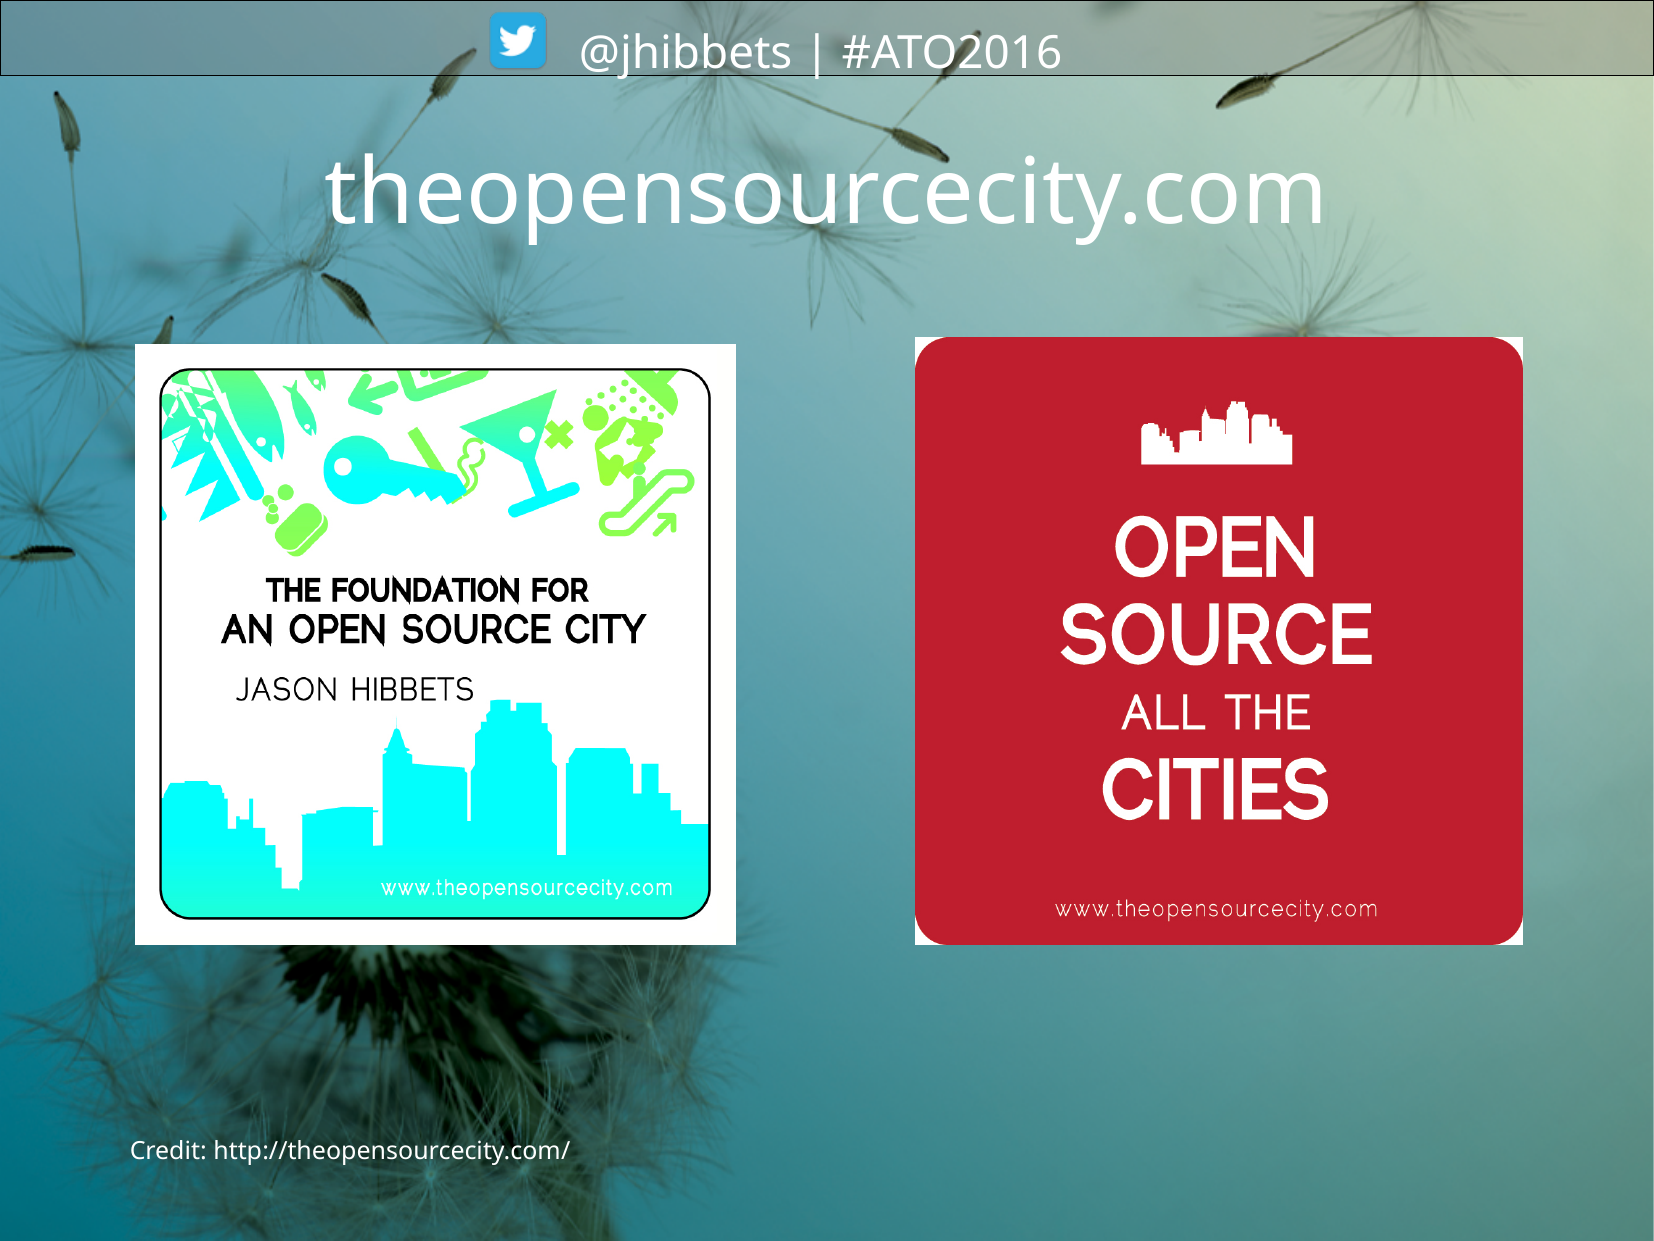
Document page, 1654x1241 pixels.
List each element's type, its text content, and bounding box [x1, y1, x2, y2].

title theopensourcecity.com [82, 84, 1571, 292]
picture [0, 76, 1654, 1241]
text_box Credit: http://theopensourcecity.com/ [115, 1125, 593, 1165]
picture [488, 11, 549, 72]
